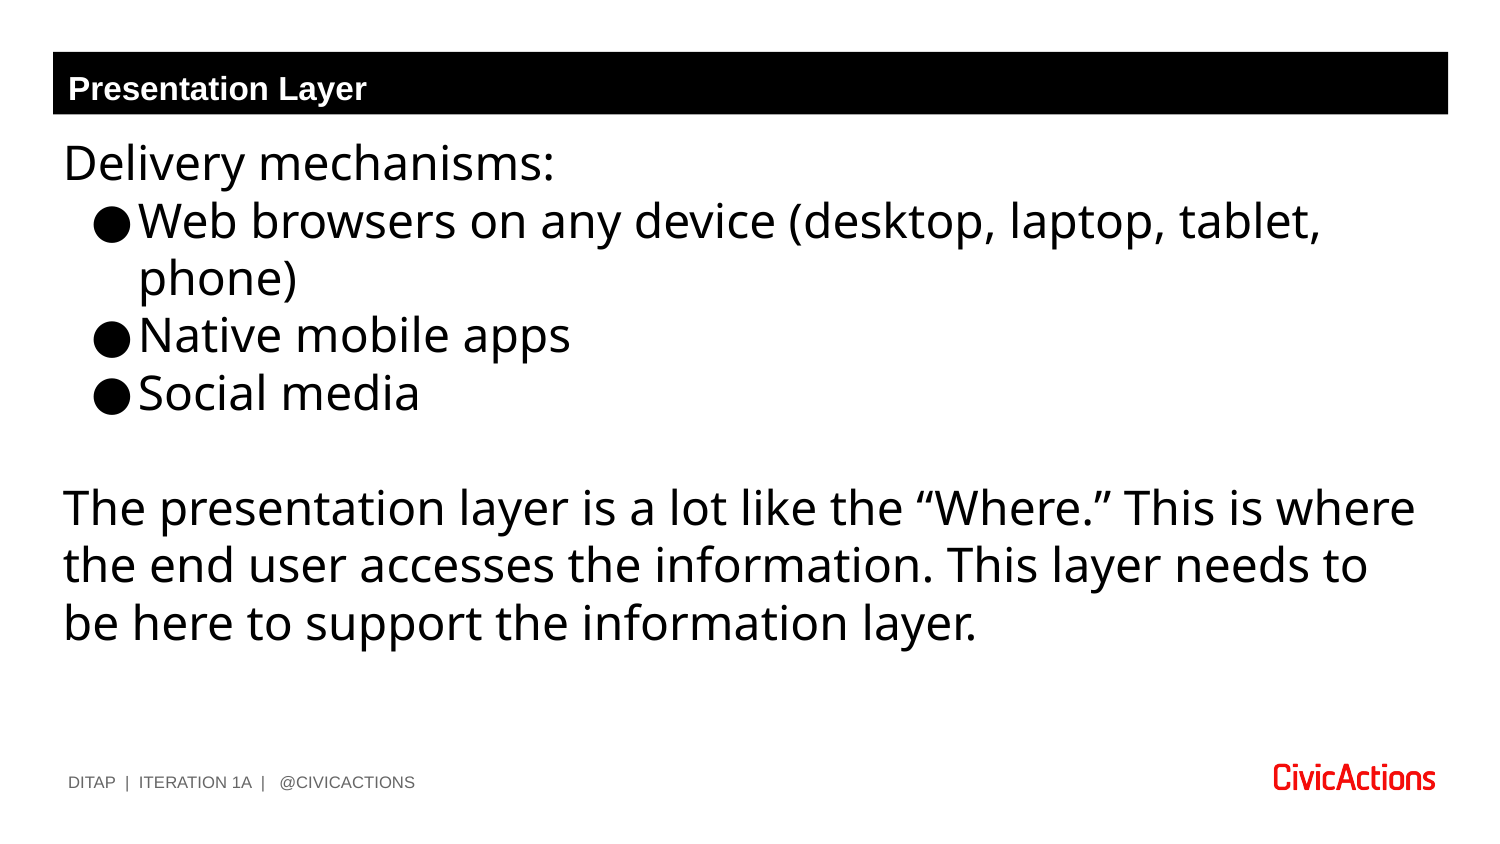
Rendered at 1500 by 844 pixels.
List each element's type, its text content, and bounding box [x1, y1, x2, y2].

picture [1271, 758, 1438, 795]
list Delivery mechanisms: Web browsers on any device (desktop, laptop, tablet, phone) Native mobile apps Social media The presentation layer is a lot like the “Where.” This is where the end user accesses the information. This layer needs to be here to support the information layer. [53, 123, 1449, 605]
title Presentation Layer [53, 51, 1449, 115]
